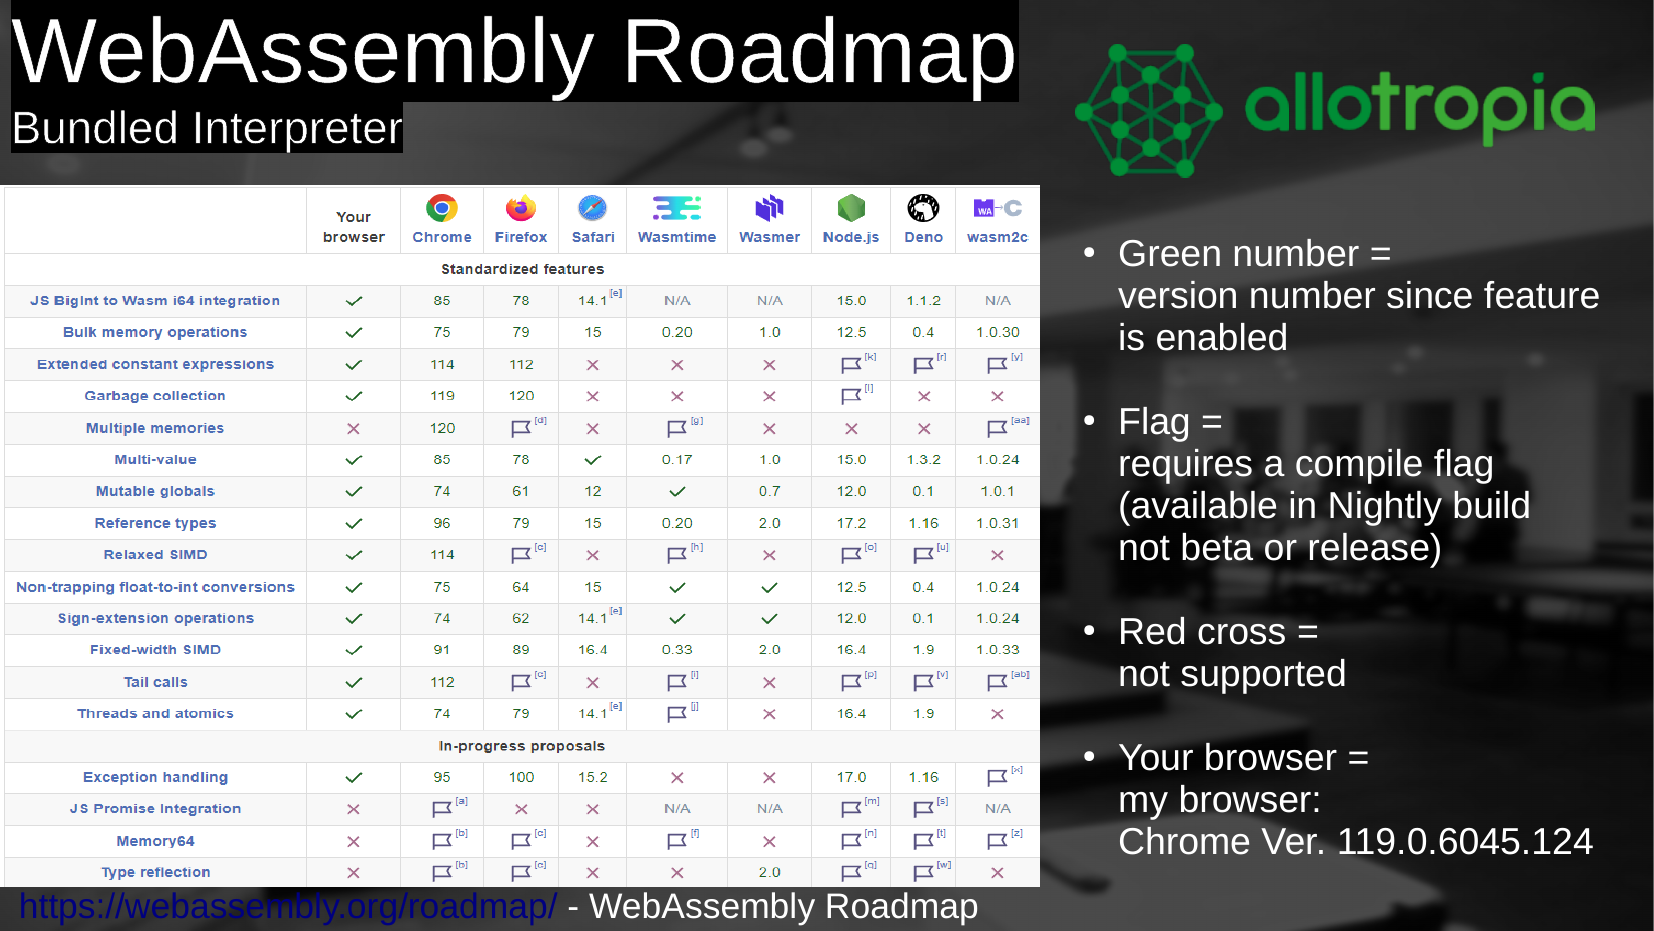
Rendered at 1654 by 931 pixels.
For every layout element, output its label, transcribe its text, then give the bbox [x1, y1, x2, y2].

text_box https://webassembly.org/roadmap/ - WebAssembly Roadmap [4, 879, 1654, 931]
picture [0, 0, 1654, 931]
title WebAssembly Roadmap Bundled Interpreter [10, 0, 1163, 154]
text_box Green number = version number since feature is enabled Flag = requires a compile flag (available in Nightly build not beta or release) Red cross = not supported Your browser = my browser: Chrome Ver. 119.0.6045.124 [1067, 225, 1651, 912]
